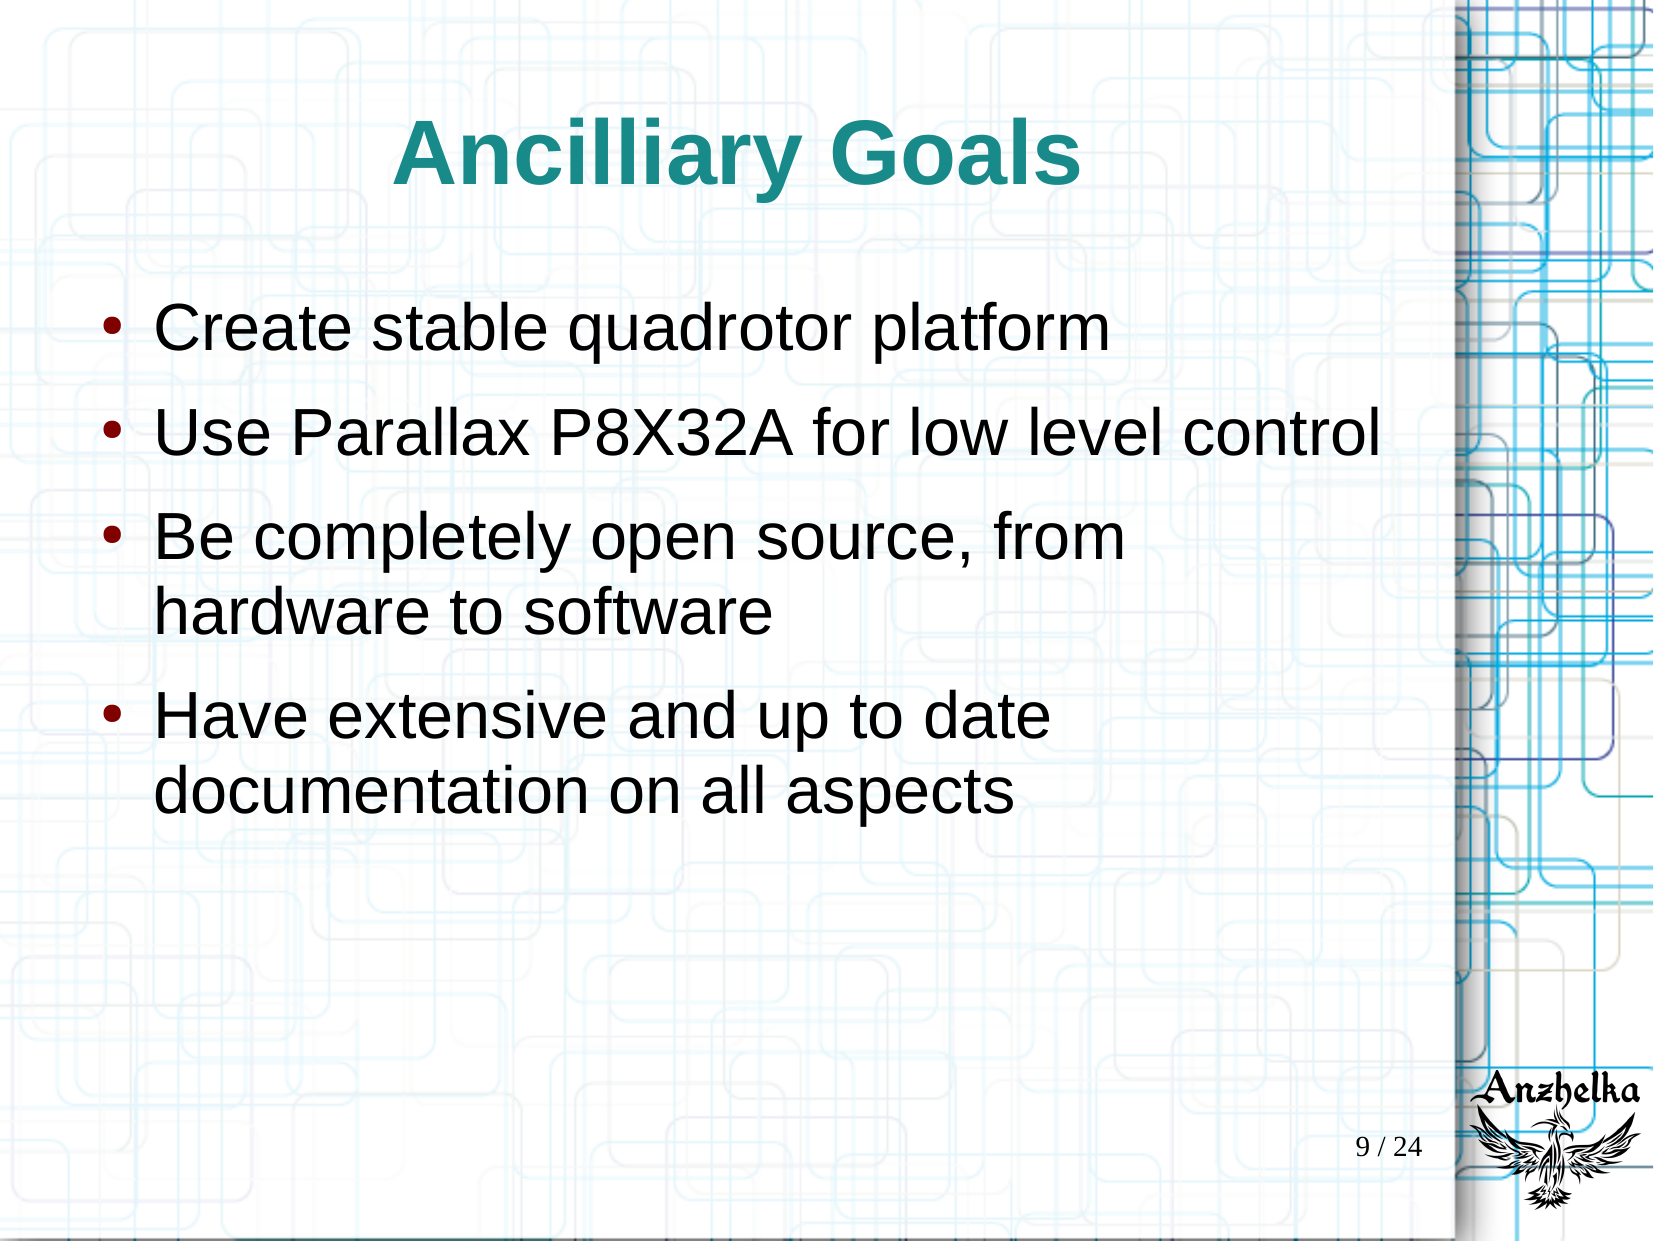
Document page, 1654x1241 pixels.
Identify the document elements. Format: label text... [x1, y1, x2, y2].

list Create stable quadrotor platform Use Parallax P8X32A for low level control Be completely open source, from hardware to software Have extensive and up to date documentation on all aspects [82, 290, 1417, 1010]
picture [0, 0, 1654, 1241]
title Ancilliary Goals [58, 49, 1417, 257]
